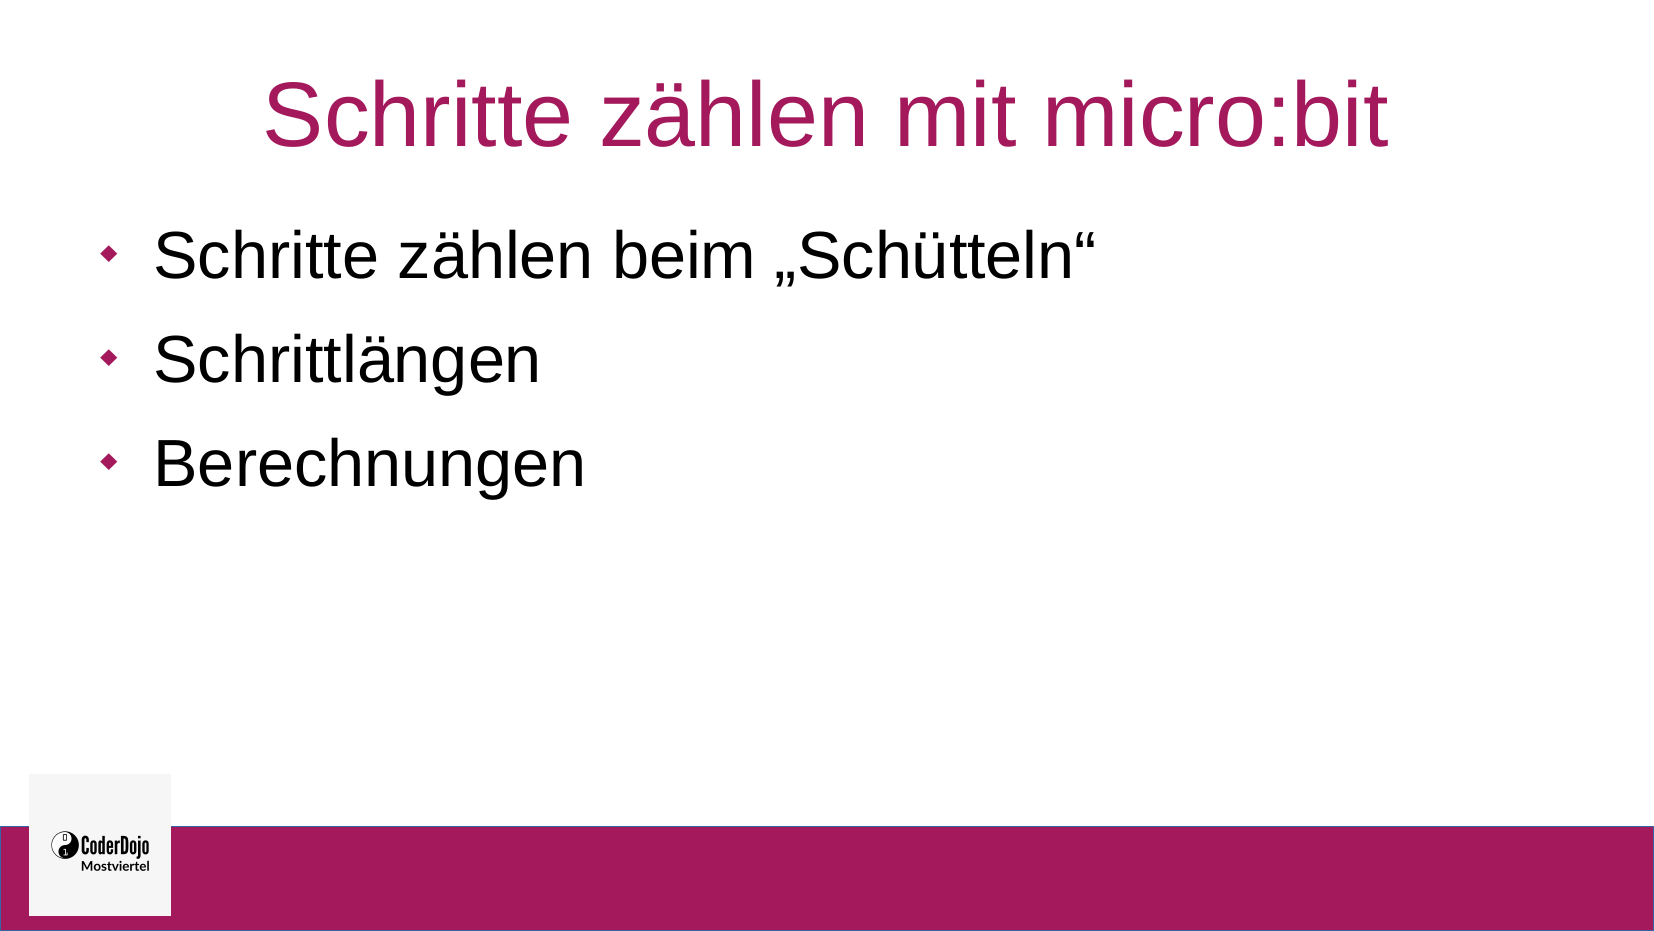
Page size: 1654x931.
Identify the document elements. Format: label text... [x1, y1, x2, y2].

picture [29, 774, 171, 916]
list Schritte zählen beim „Schütteln“ Schrittlängen Berechnungen [82, 217, 1571, 758]
title Schritte zählen mit micro:bit [82, 37, 1571, 193]
